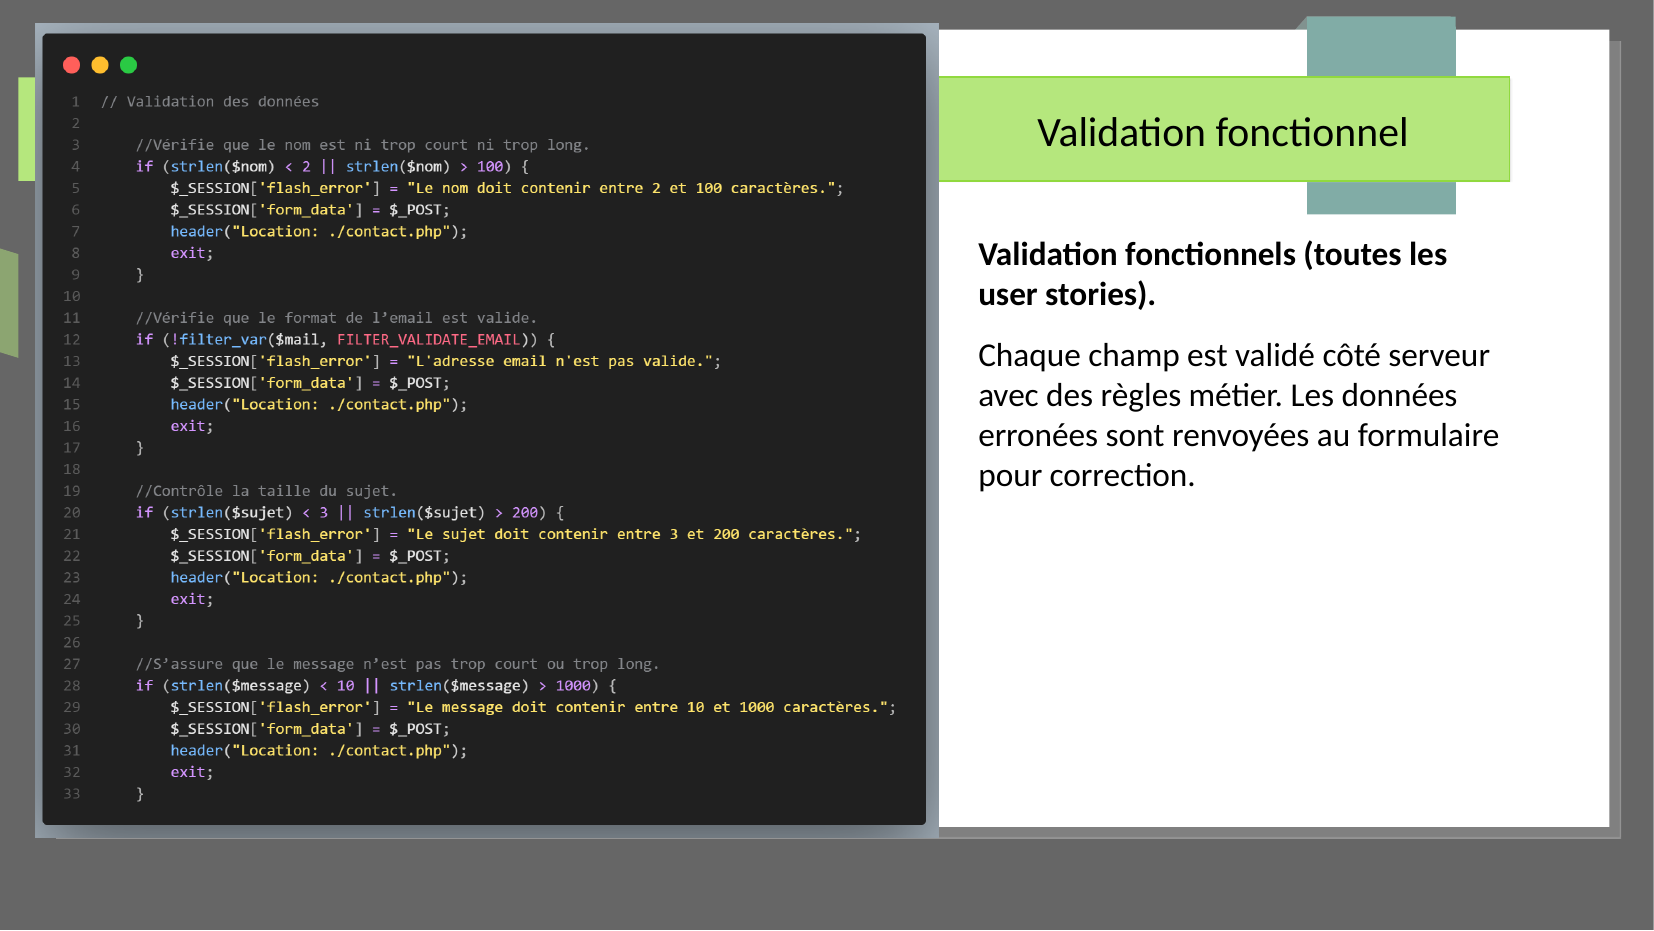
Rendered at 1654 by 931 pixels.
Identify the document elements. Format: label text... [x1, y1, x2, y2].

picture [35, 23, 939, 838]
list Validation fonctionnels (toutes les user stories). Chaque champ est validé côté serveur avec des règles métier. Les données erronées sont renvoyées au formulaire pour correction. [978, 231, 1509, 808]
title Validation fonctionnel [939, 77, 1509, 182]
